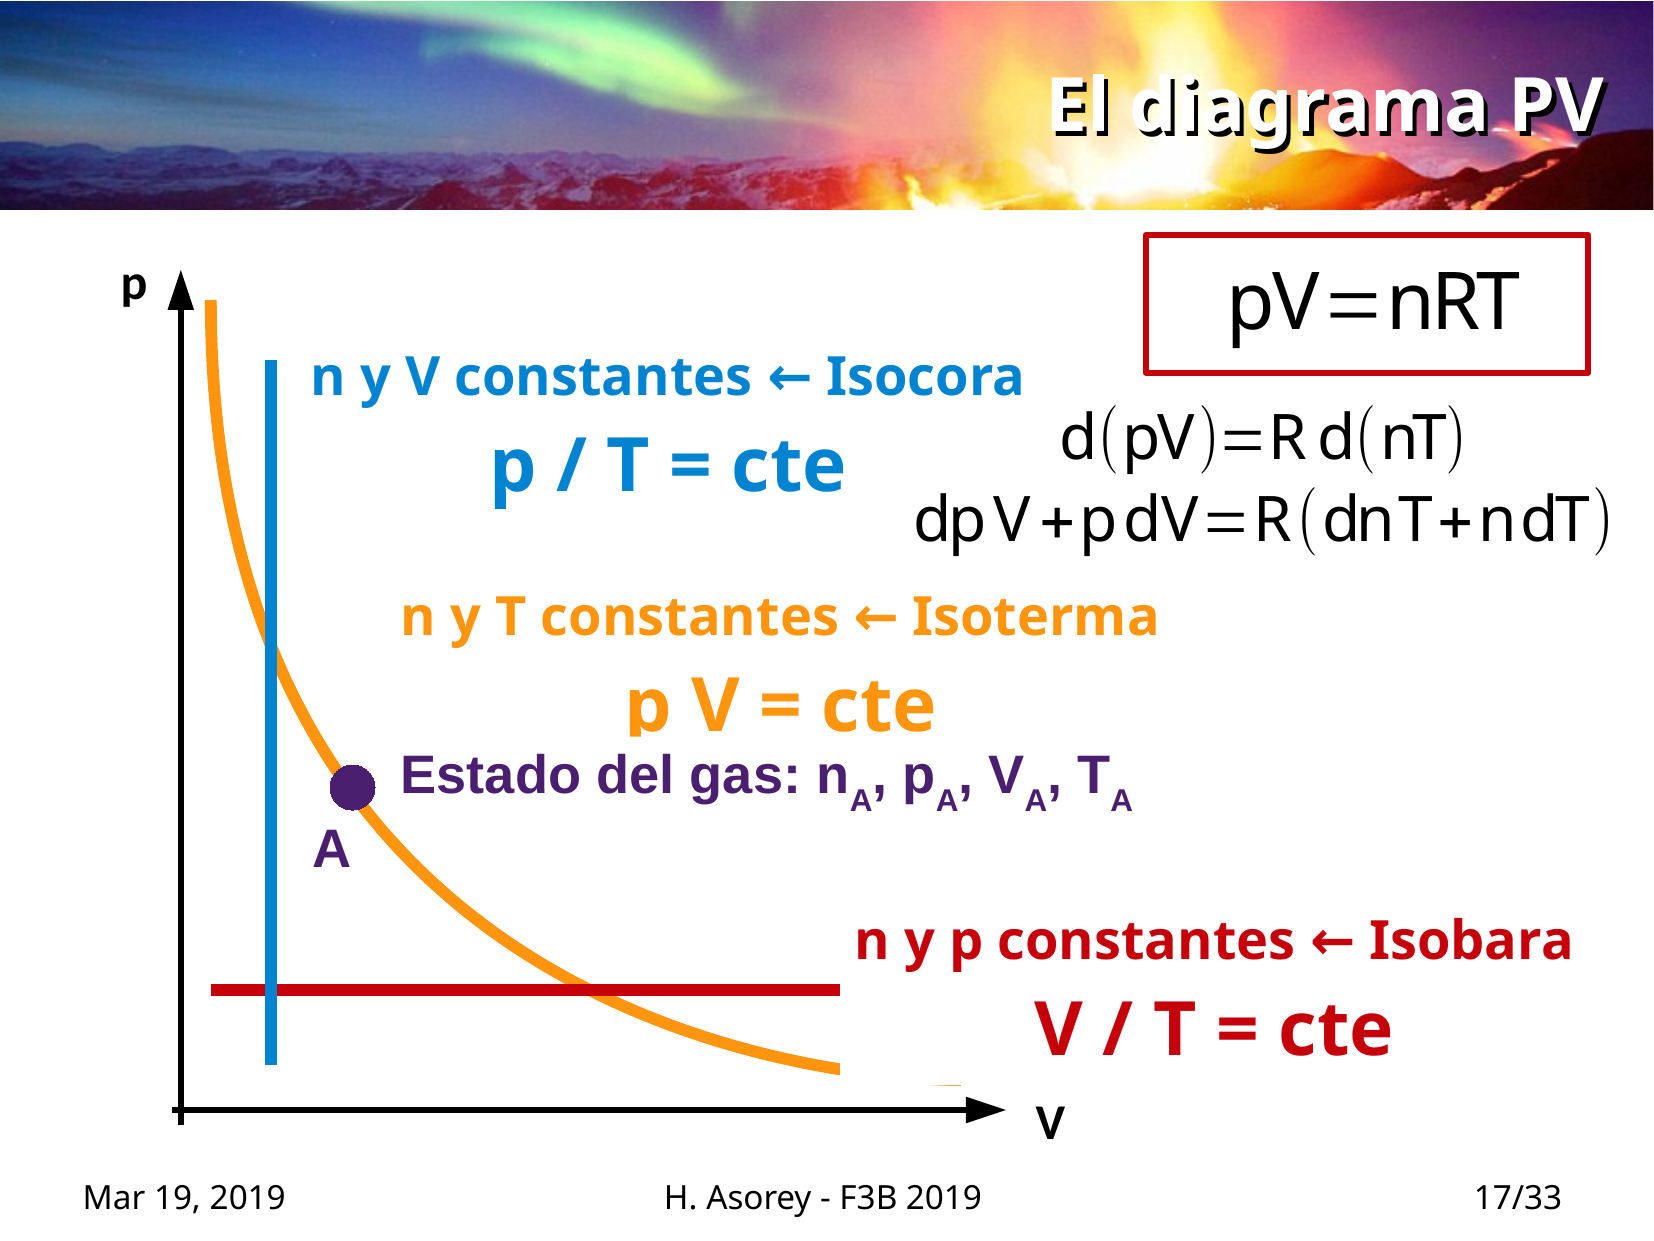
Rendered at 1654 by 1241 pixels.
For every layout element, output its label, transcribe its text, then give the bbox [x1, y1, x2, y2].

chart [906, 399, 1620, 560]
text_box [330, 765, 376, 811]
text_box n y p constantes ← Isobara V / T = cte [840, 893, 1578, 1066]
text_box A [289, 811, 376, 901]
text_box p [105, 255, 163, 331]
text_box V [1020, 1095, 1081, 1171]
text_box n y T constantes ← Isoterma p V = cte [386, 570, 1156, 742]
picture [0, 1, 1654, 210]
text_box n y V constantes ← Isocora p / T = cte [296, 330, 1036, 502]
chart [1220, 252, 1527, 350]
text_box Estado del gas: nA, pA, VA, TA [385, 736, 1151, 826]
title El diagrama PV [45, 15, 1606, 191]
